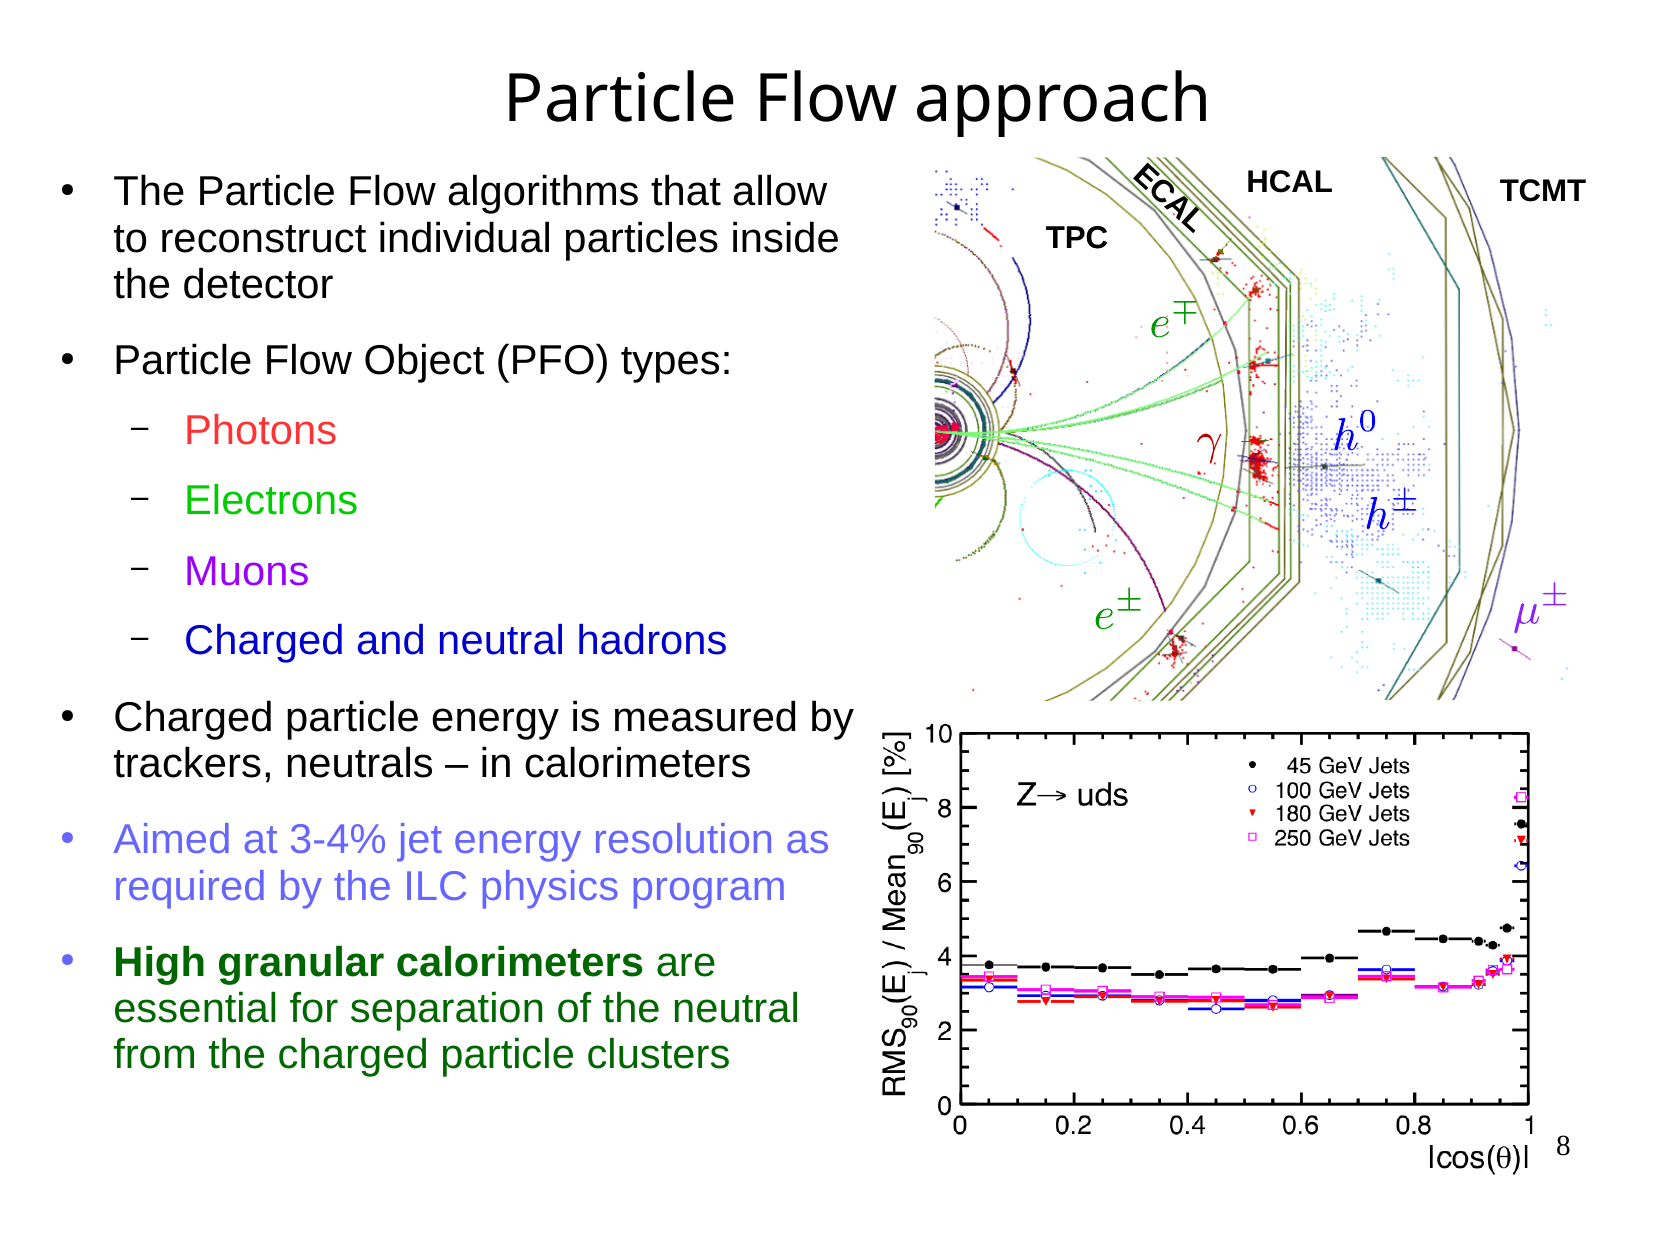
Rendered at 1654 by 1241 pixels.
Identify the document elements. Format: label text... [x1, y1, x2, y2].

text_box [1196, 433, 1223, 464]
text_box [1332, 409, 1377, 451]
title Particle Flow approach [215, 22, 1501, 169]
text_box TCMT [1485, 166, 1602, 216]
picture [871, 156, 1569, 1185]
text_box [1093, 587, 1144, 630]
text_box TPC [1030, 213, 1123, 263]
text_box [1364, 487, 1419, 530]
text_box ECAL [1111, 140, 1230, 255]
list The Particle Flow algorithms that allow to reconstruct individual particles inside the detector Particle Flow Object (PFO) types: Photons Electrons Muons Charged and neutral hadrons Charged particle energy is measured by trackers, neutrals – in calorimeters Aimed at 3-4% jet energy resolution as required by the ILC physics program High granular calorimeters are essential for separation of the neutral from the charged particle clusters [42, 167, 866, 1241]
text_box [1149, 298, 1200, 338]
text_box [1512, 581, 1569, 634]
text_box HCAL [1231, 156, 1348, 207]
